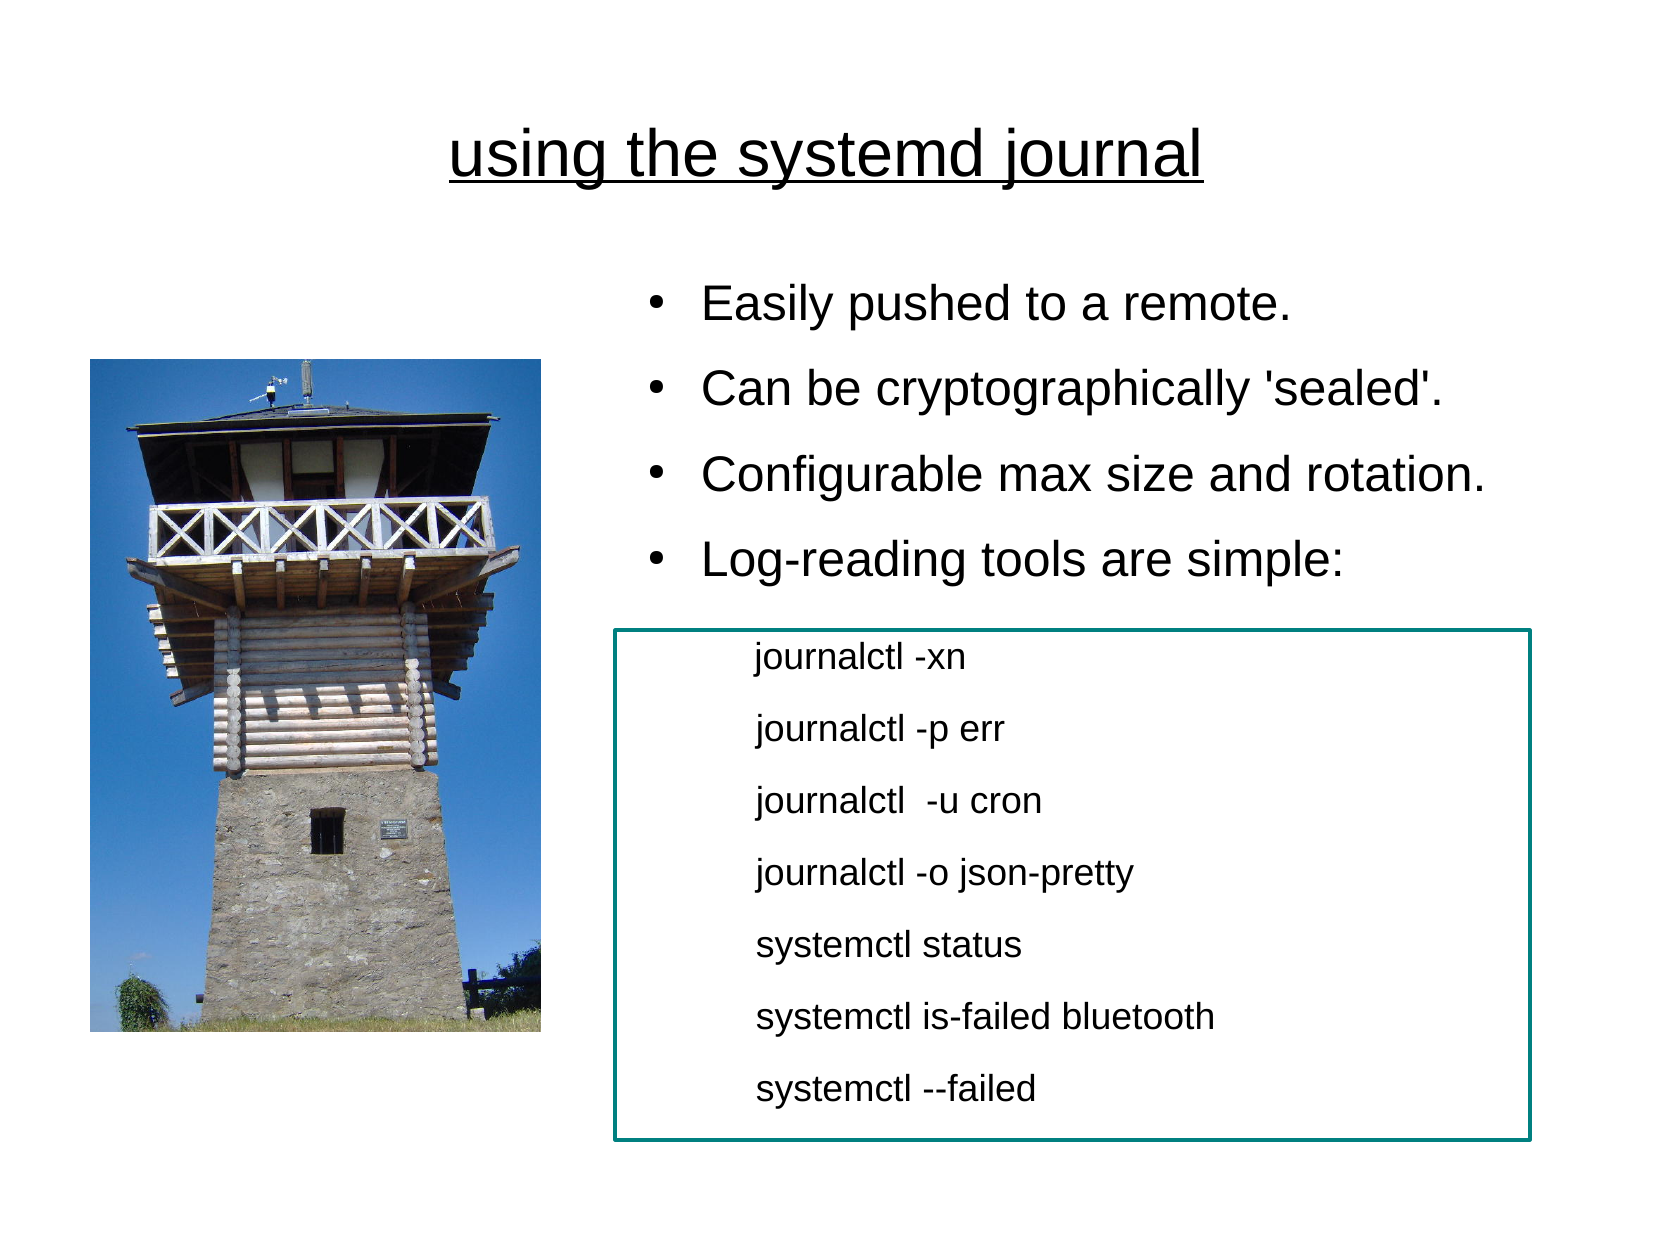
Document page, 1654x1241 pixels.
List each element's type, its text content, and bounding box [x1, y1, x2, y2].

list Easily pushed to a remote. Can be cryptographically 'sealed'. Configurable max size and rotation. Log-reading tools are simple: [630, 275, 1576, 587]
title using the systemd journal [82, 49, 1571, 257]
picture [90, 359, 541, 1032]
text_box journalctl -xn journalctl -p err journalctl -u cron journalctl -o json-pretty systemctl status systemctl is-failed bluetooth systemctl --failed [666, 628, 1560, 1133]
